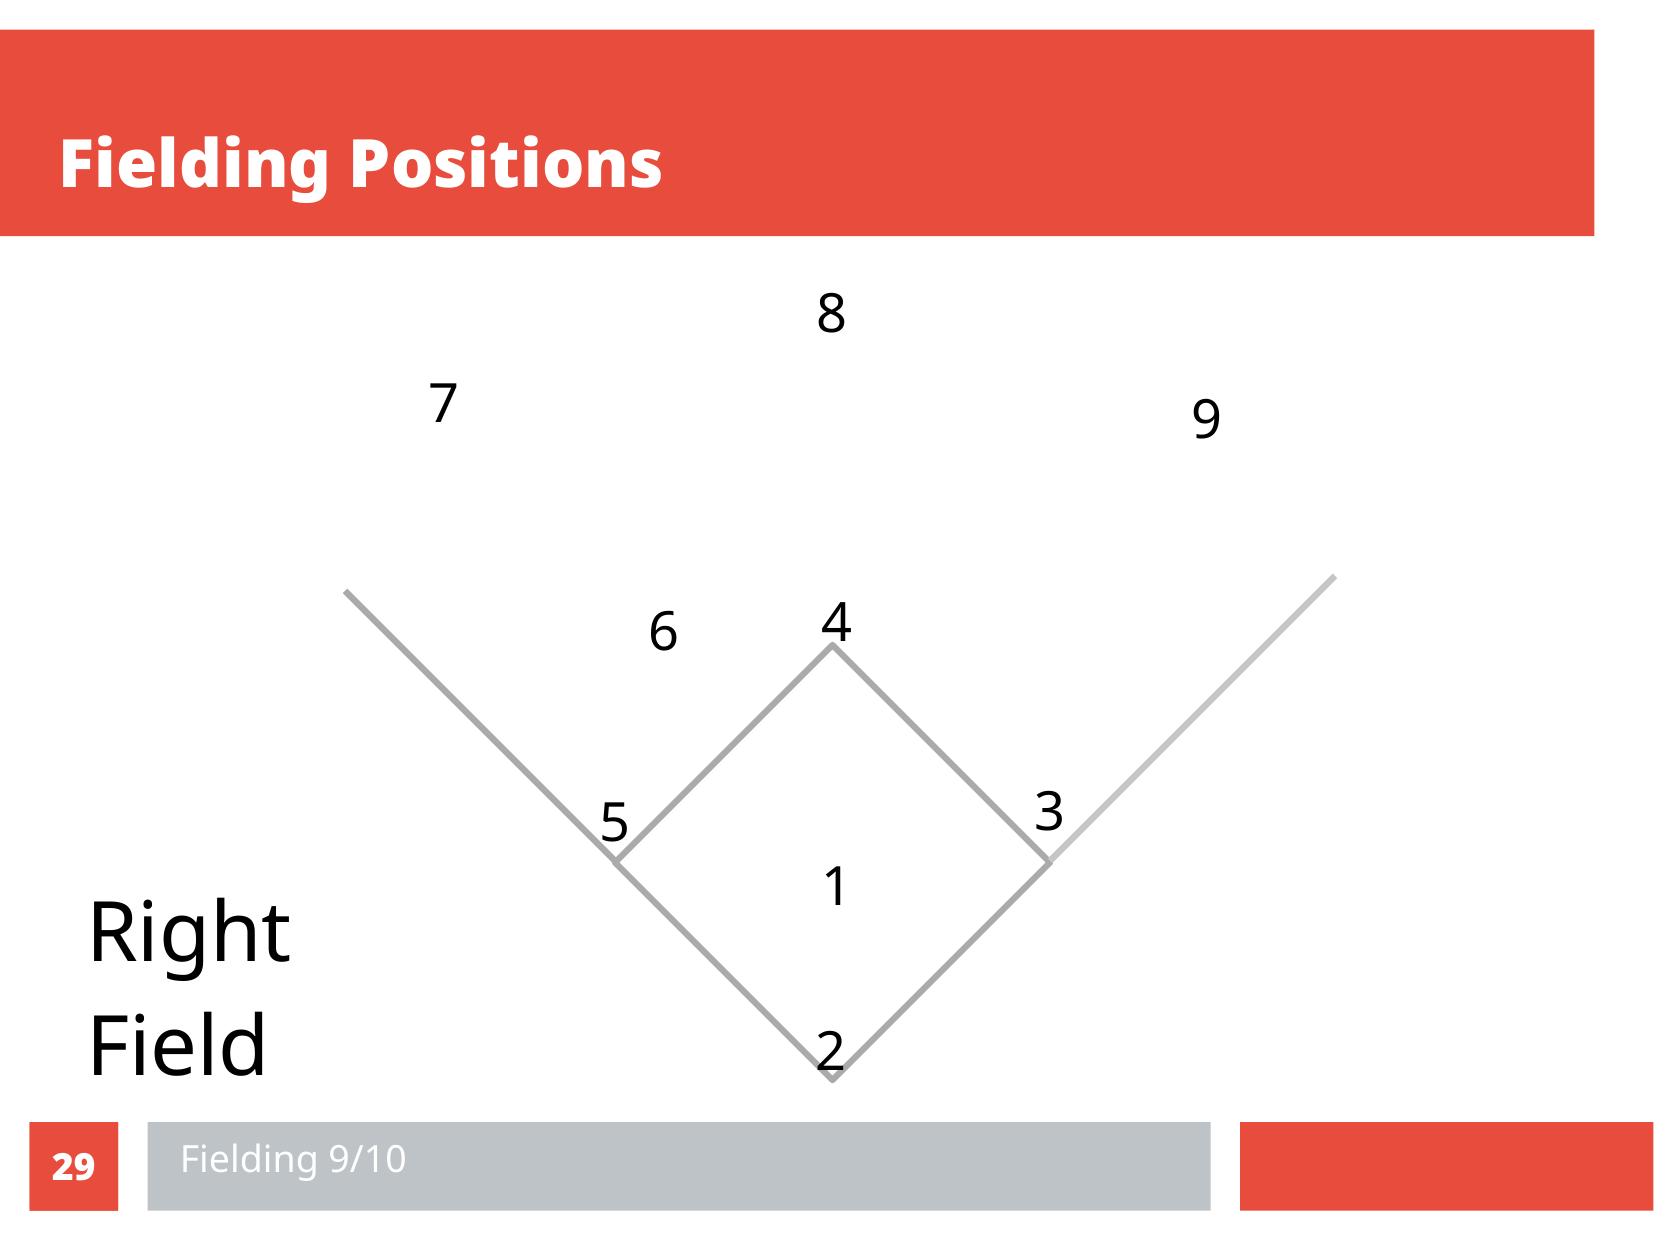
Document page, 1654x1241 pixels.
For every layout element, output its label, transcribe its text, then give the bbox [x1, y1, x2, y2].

text_box 7 [413, 356, 519, 435]
text_box 2 [800, 1005, 921, 1084]
text_box 9 [1176, 372, 1282, 451]
text_box 4 [806, 575, 897, 654]
title Fielding Positions [59, 59, 1595, 207]
text_box 8 [801, 266, 877, 345]
text_box 6 [633, 585, 739, 663]
text_box 5 [585, 776, 691, 855]
text_box 1 [806, 840, 882, 918]
text_box Fielding 9/10 [165, 1125, 736, 1184]
text_box Right Field [71, 865, 496, 1075]
text_box 3 [1020, 765, 1081, 843]
